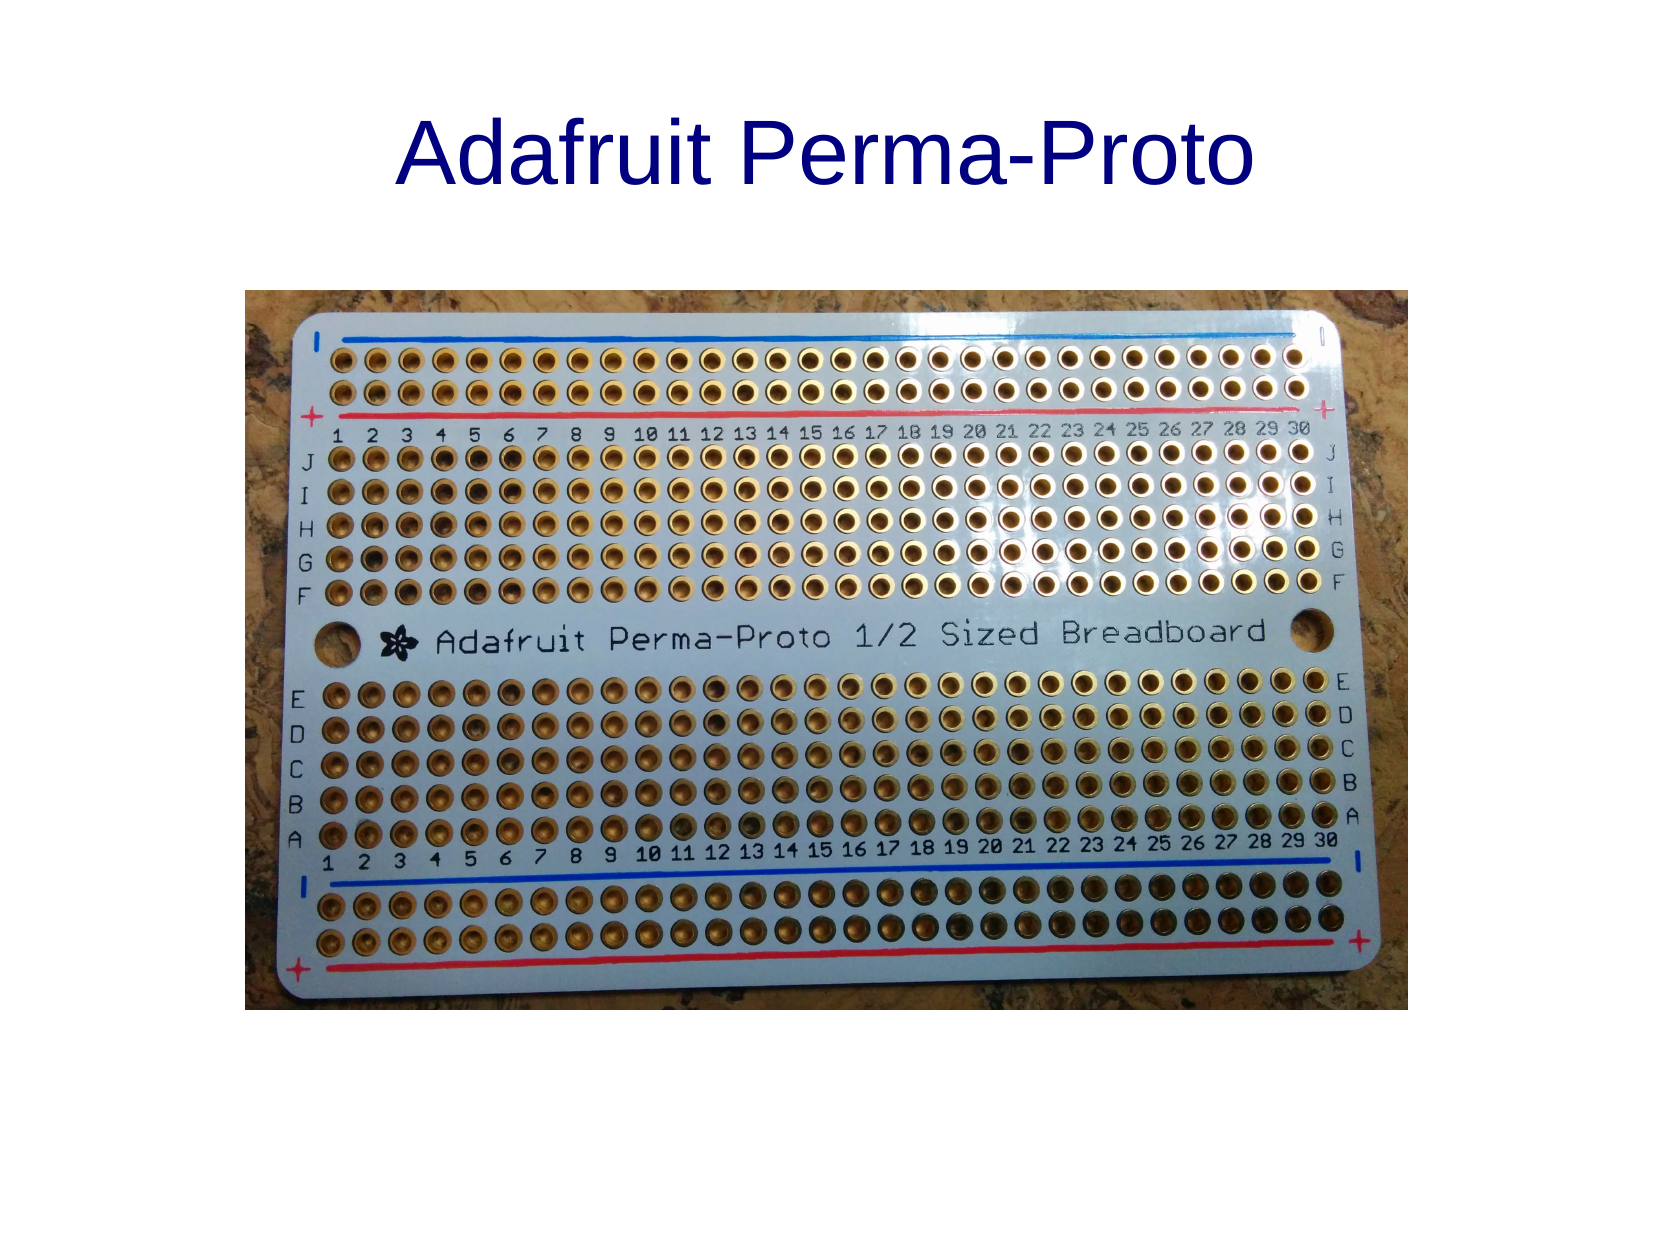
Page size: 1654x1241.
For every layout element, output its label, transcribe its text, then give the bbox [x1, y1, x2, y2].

picture [245, 290, 1408, 1010]
title Adafruit Perma-Proto [82, 49, 1571, 257]
